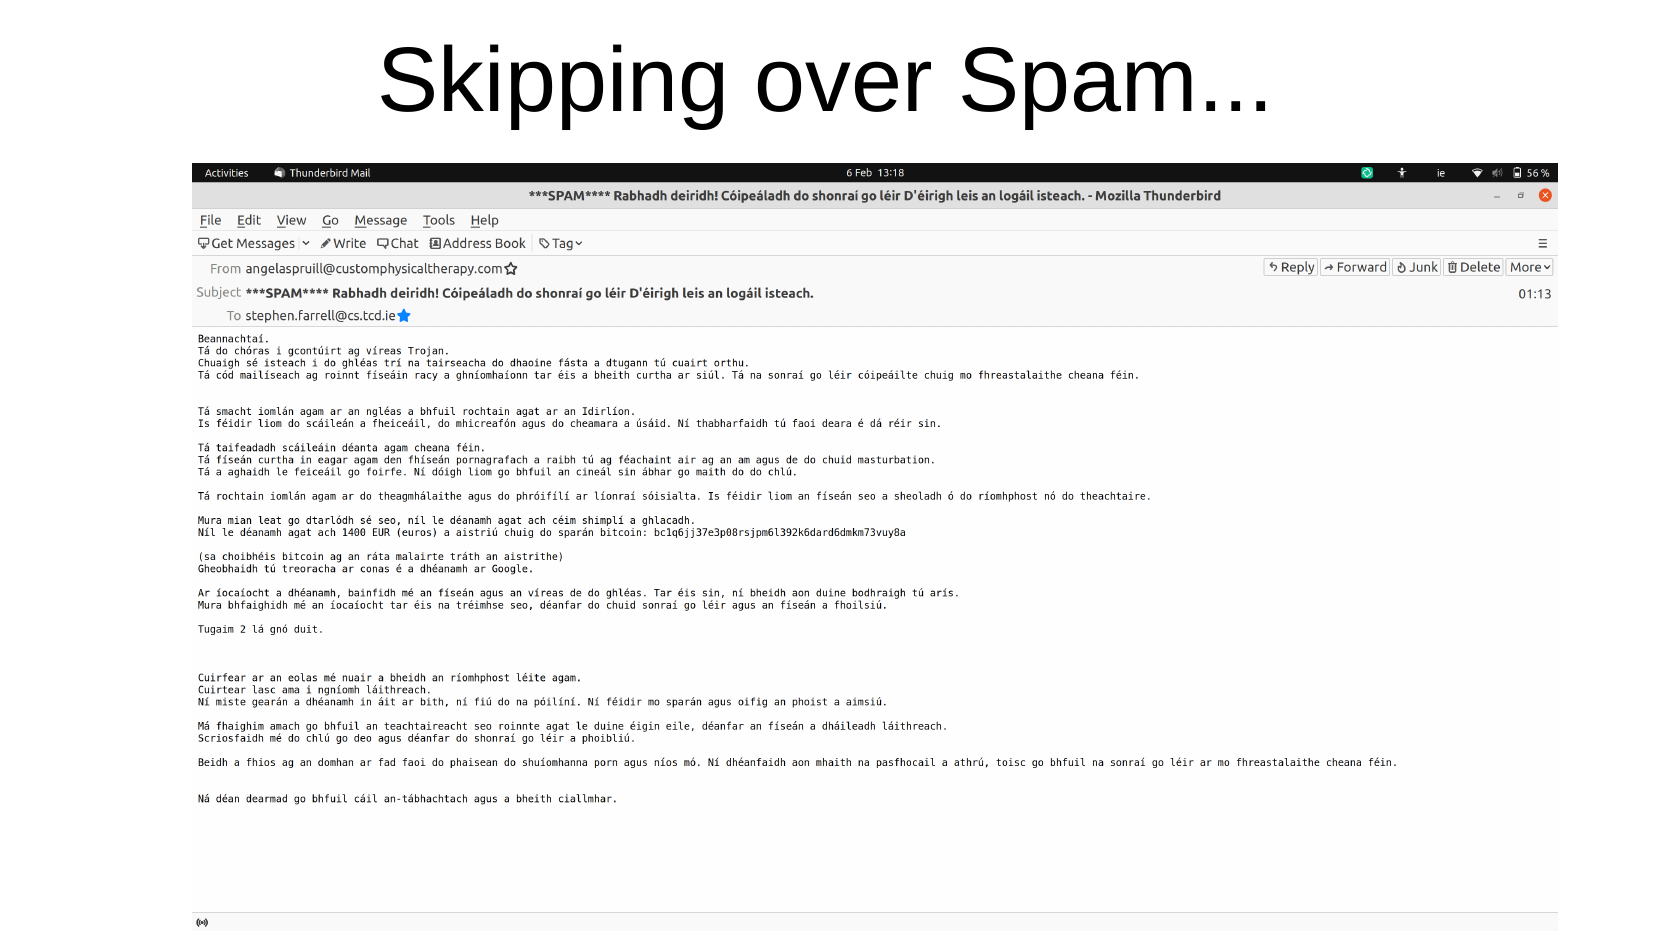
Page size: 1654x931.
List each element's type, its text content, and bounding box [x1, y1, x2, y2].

title Skipping over Spam... [82, 1, 1571, 157]
picture [192, 163, 1558, 931]
